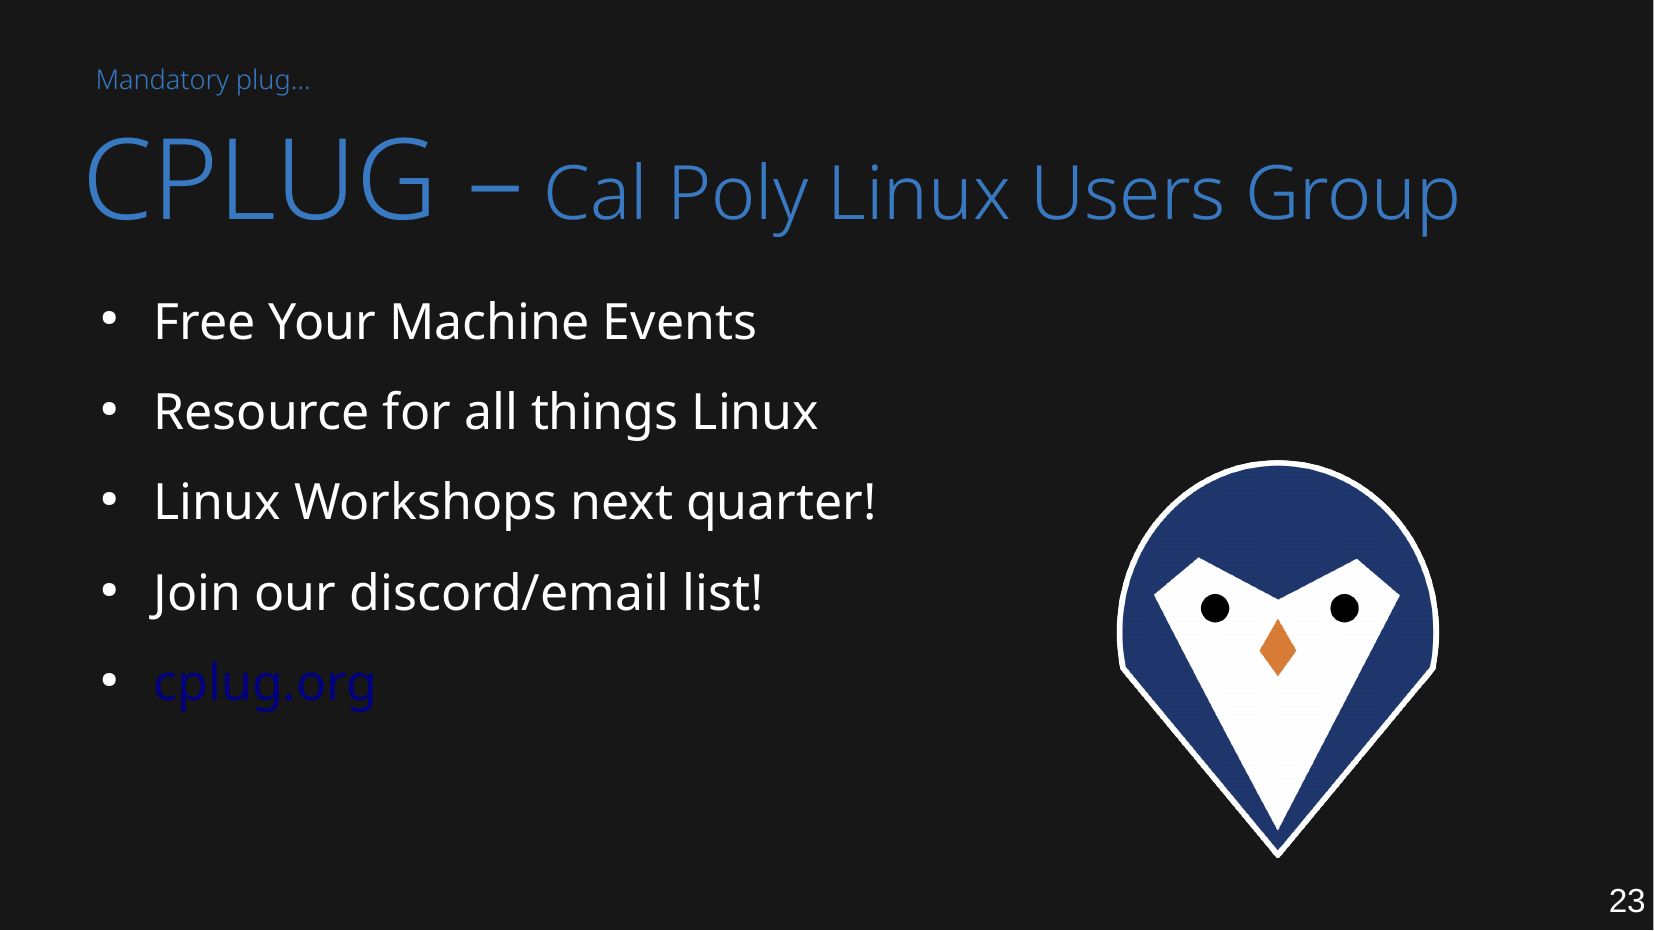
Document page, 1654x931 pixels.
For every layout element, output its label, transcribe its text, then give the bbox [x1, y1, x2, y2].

title CPLUG – Cal Poly Linux Users Group [82, 60, 1654, 253]
title Mandatory plug… [95, 60, 1316, 98]
picture [901, 336, 1654, 931]
list Free Your Machine Events Resource for all things Linux Linux Workshops next quarter! Join our discord/email list! cplug.org [82, 285, 1571, 795]
